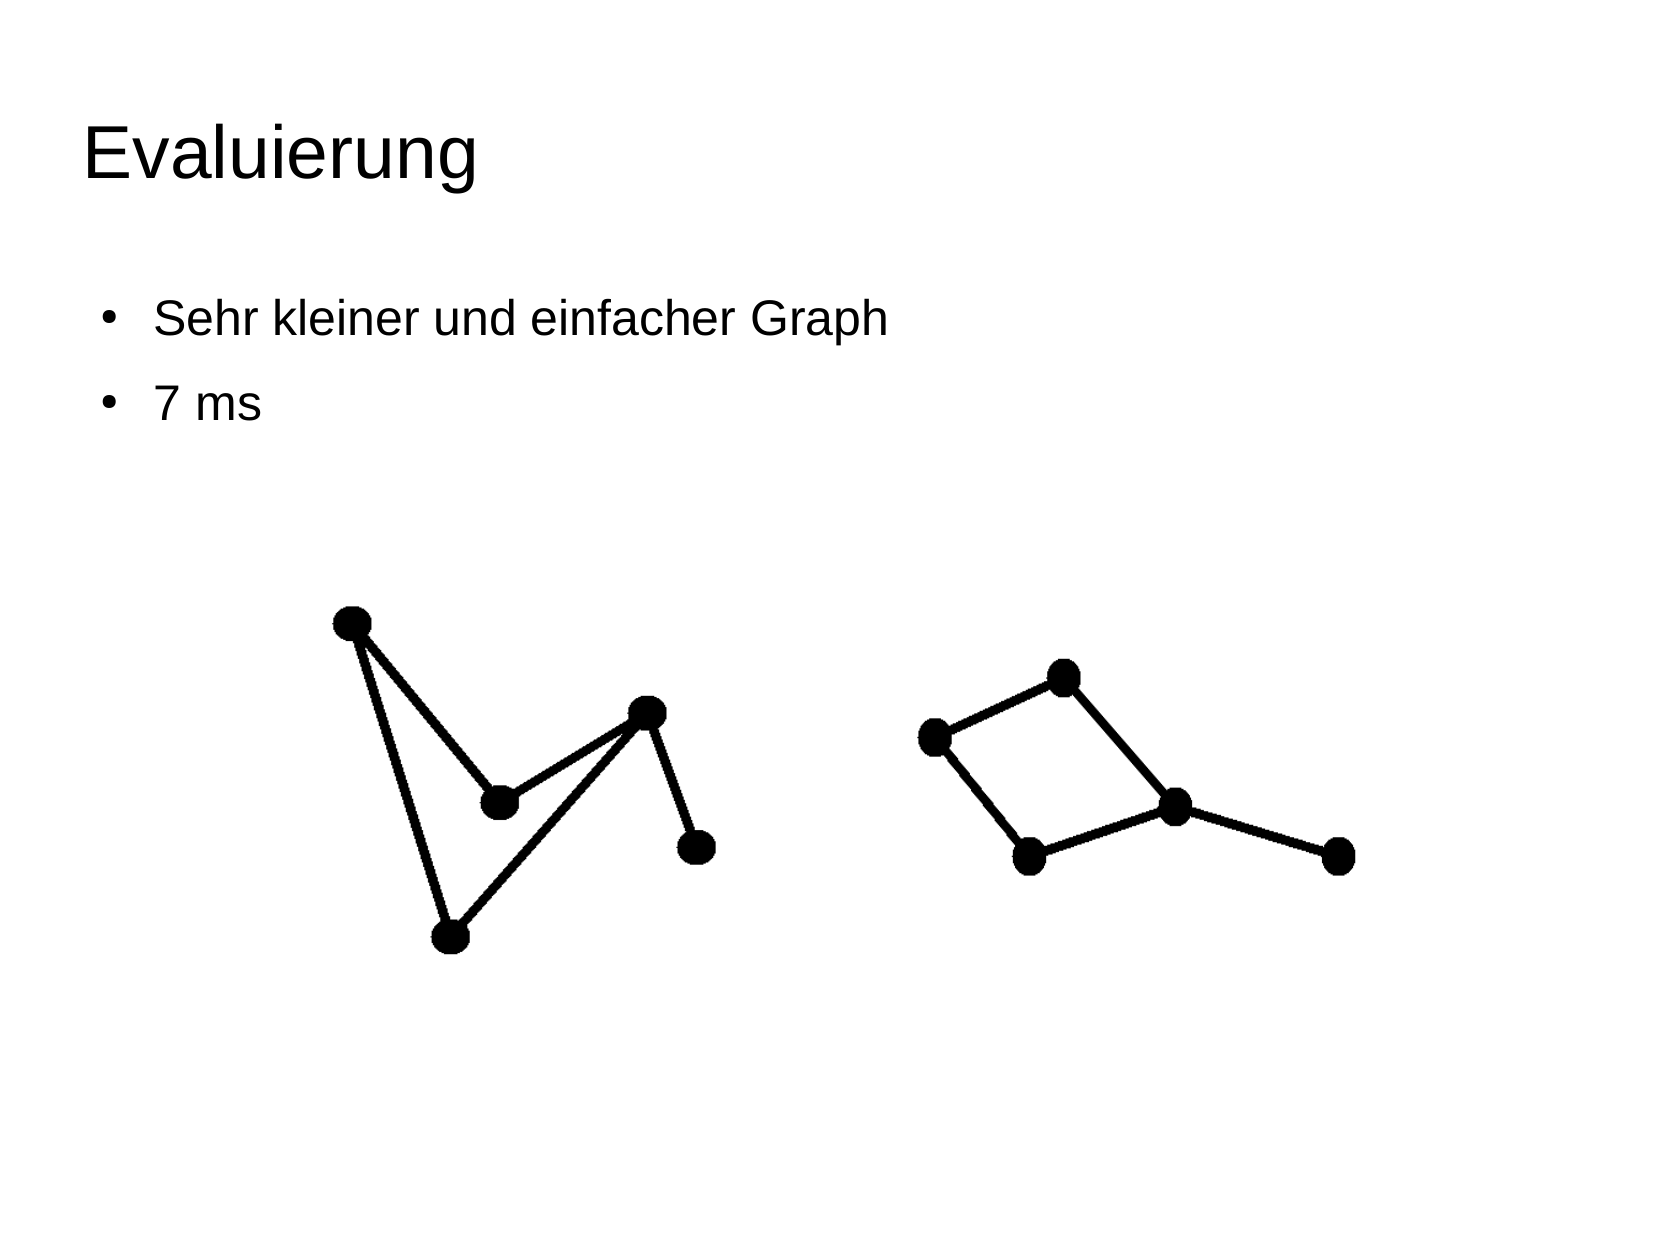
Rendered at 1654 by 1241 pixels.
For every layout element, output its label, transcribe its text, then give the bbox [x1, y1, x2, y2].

list Sehr kleiner und einfacher Graph 7 ms [82, 290, 1571, 1109]
title Evaluierung [82, 49, 1571, 257]
picture [283, 555, 792, 1018]
picture [897, 602, 1410, 981]
